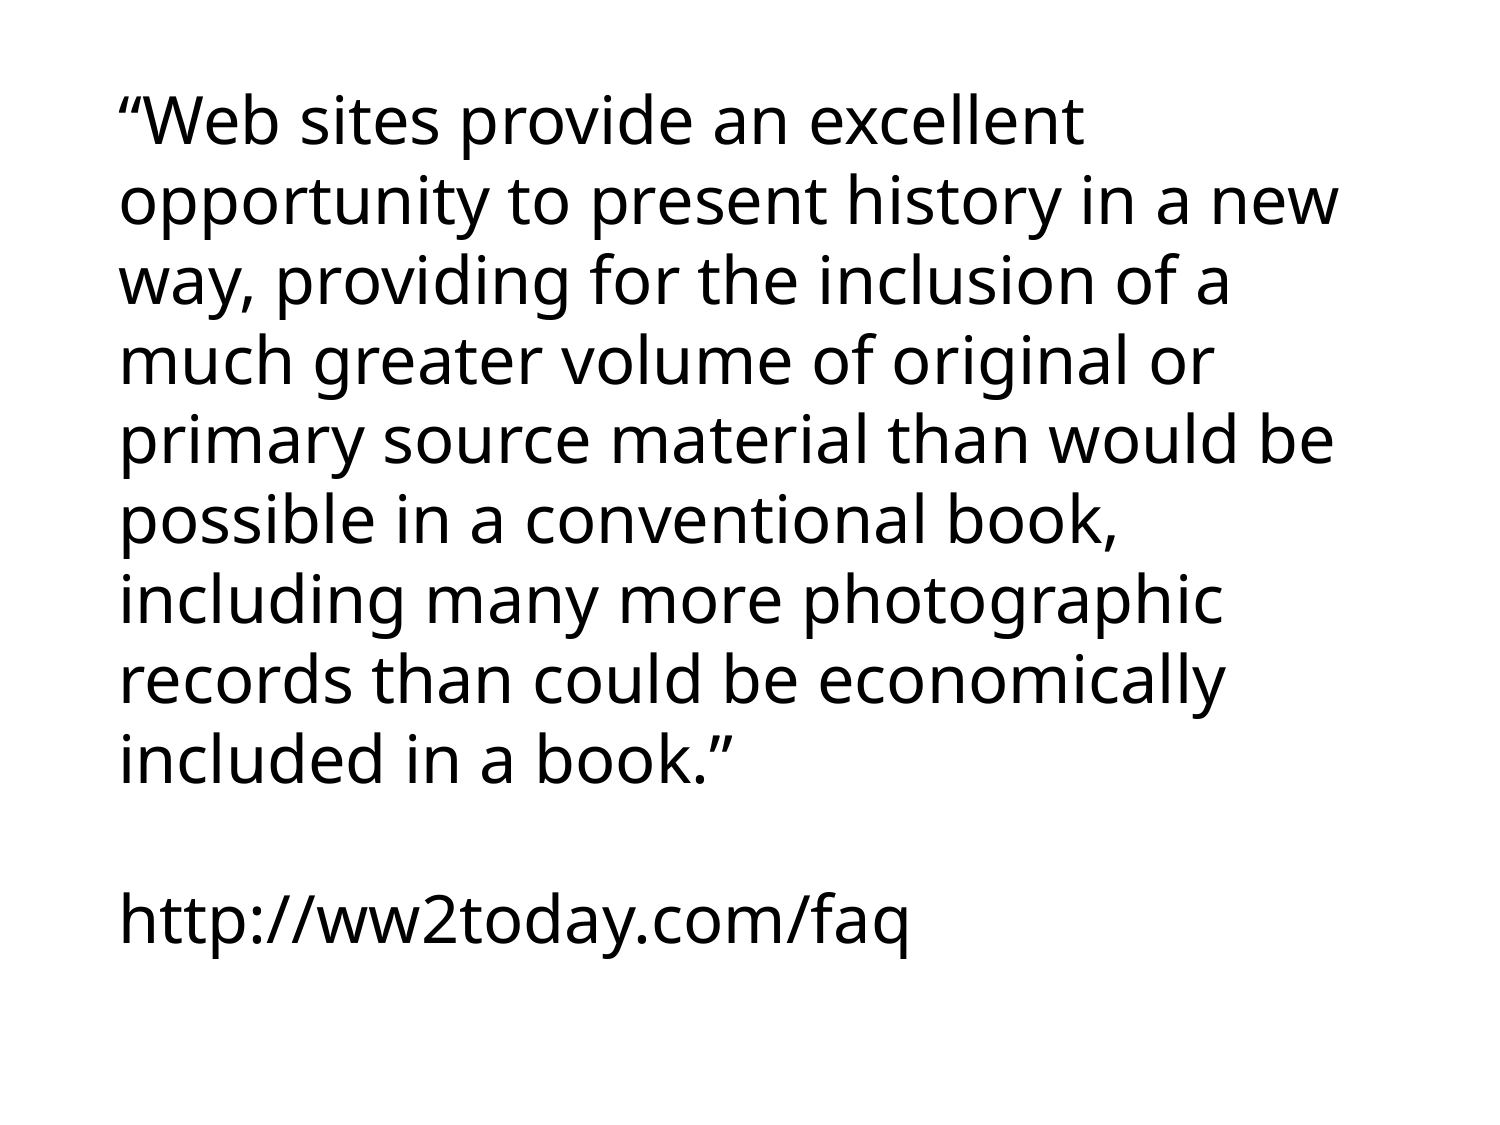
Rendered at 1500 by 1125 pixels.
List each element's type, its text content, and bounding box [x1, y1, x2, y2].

text_box “Web sites provide an excellent opportunity to present history in a new way, providing for the inclusion of a much greater volume of original or primary source material than would be possible in a conventional book, including many more photographic records than could be economically included in a book.” http://ww2today.com/faq [73, 70, 1427, 1045]
